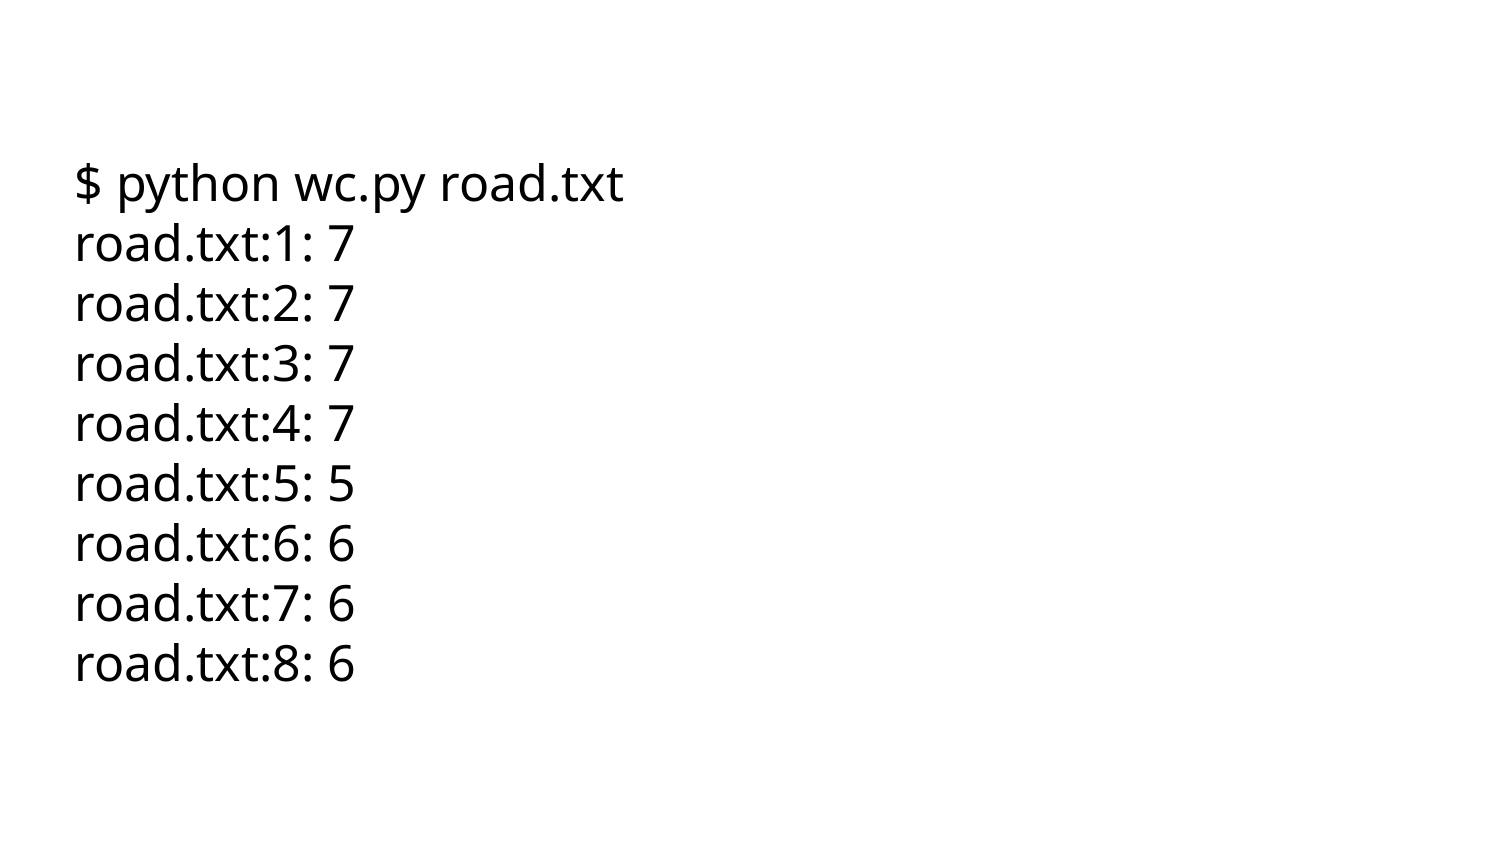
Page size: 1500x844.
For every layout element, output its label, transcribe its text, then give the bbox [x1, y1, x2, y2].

title $ python wc.py road.txt road.txt:1: 7 road.txt:2: 7 road.txt:3: 7 road.txt:4: 7 road.txt:5: 5 road.txt:6: 6 road.txt:7: 6 road.txt:8: 6 [59, 44, 1441, 799]
